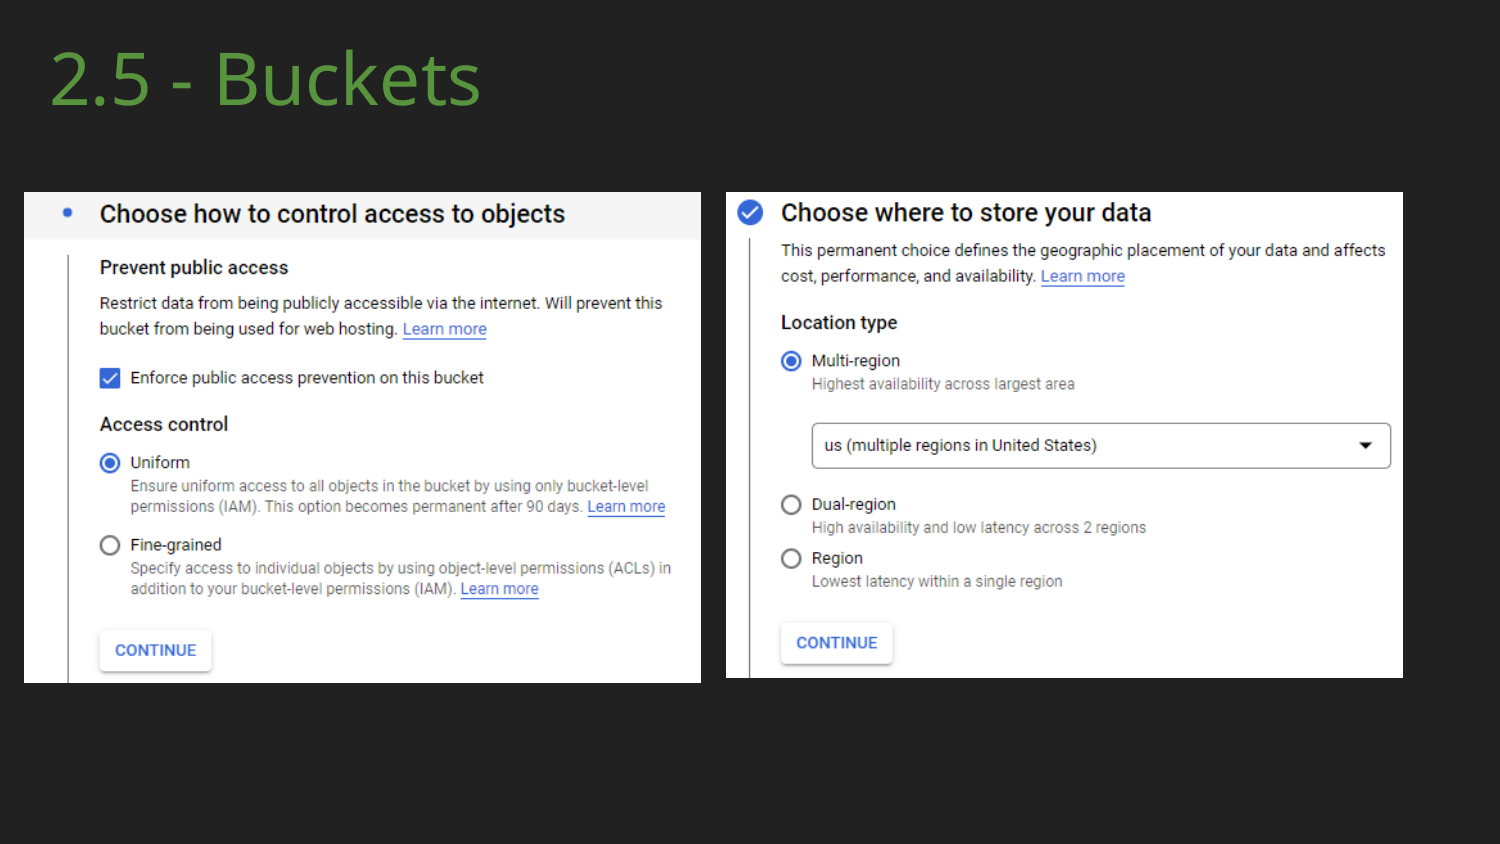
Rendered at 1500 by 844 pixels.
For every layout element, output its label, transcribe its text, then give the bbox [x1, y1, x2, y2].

picture [726, 192, 1403, 678]
title 2.5 - Buckets [34, 17, 1432, 168]
picture [24, 192, 701, 683]
